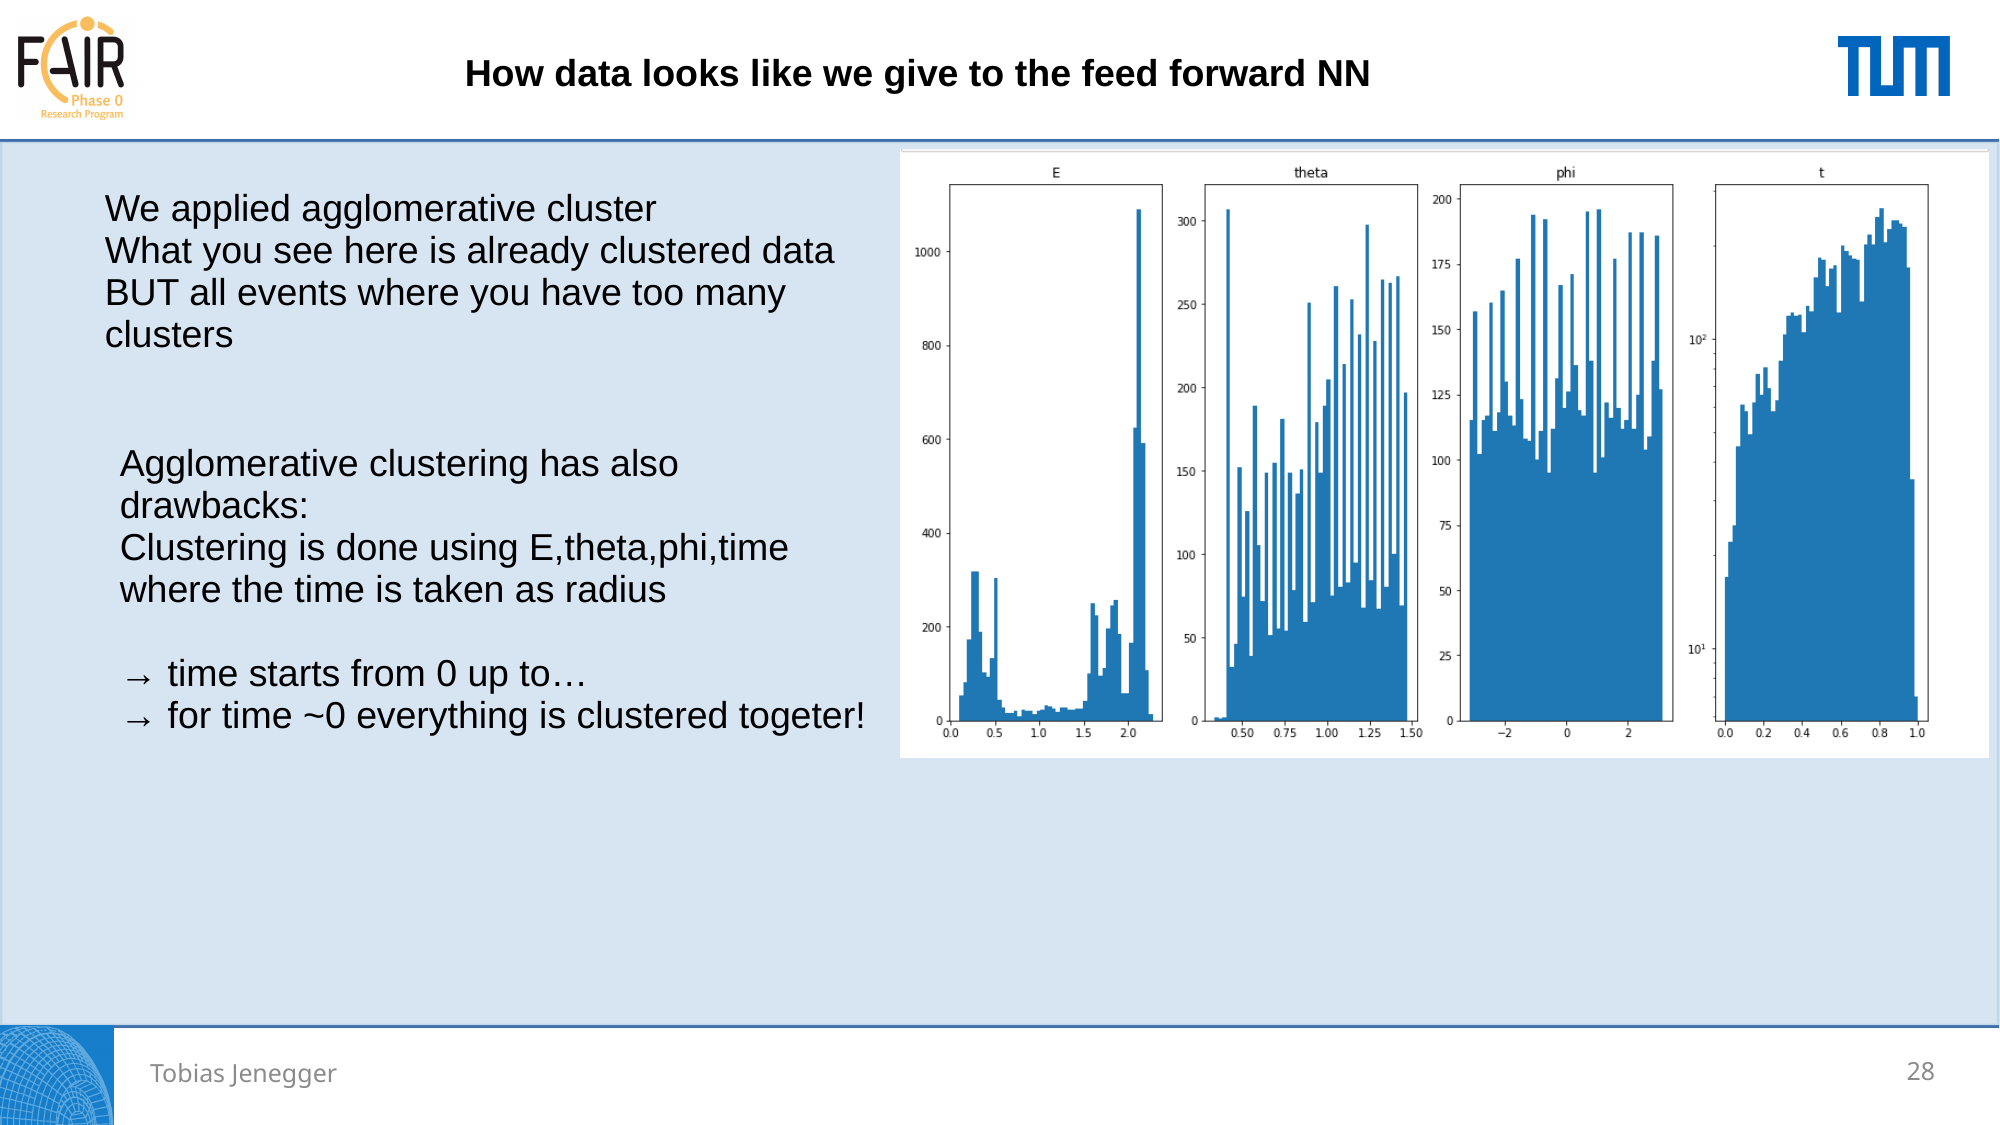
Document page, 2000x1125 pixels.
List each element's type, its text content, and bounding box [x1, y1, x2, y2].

picture [15, 15, 142, 120]
picture [1838, 36, 1950, 96]
text_box Agglomerative clustering has also drawbacks: Clustering is done using E,theta,phi,time where the time is taken as radius → time starts from 0 up to… → for time ~0 everything is clustered togeter! [105, 435, 886, 744]
text_box We applied agglomerative cluster What you see here is already clustered data BUT all events where you have too many clusters [90, 179, 871, 363]
picture [900, 149, 1989, 758]
picture [0, 1025, 114, 1125]
text_box How data looks like we give to the feed forward NN [450, 45, 1846, 102]
